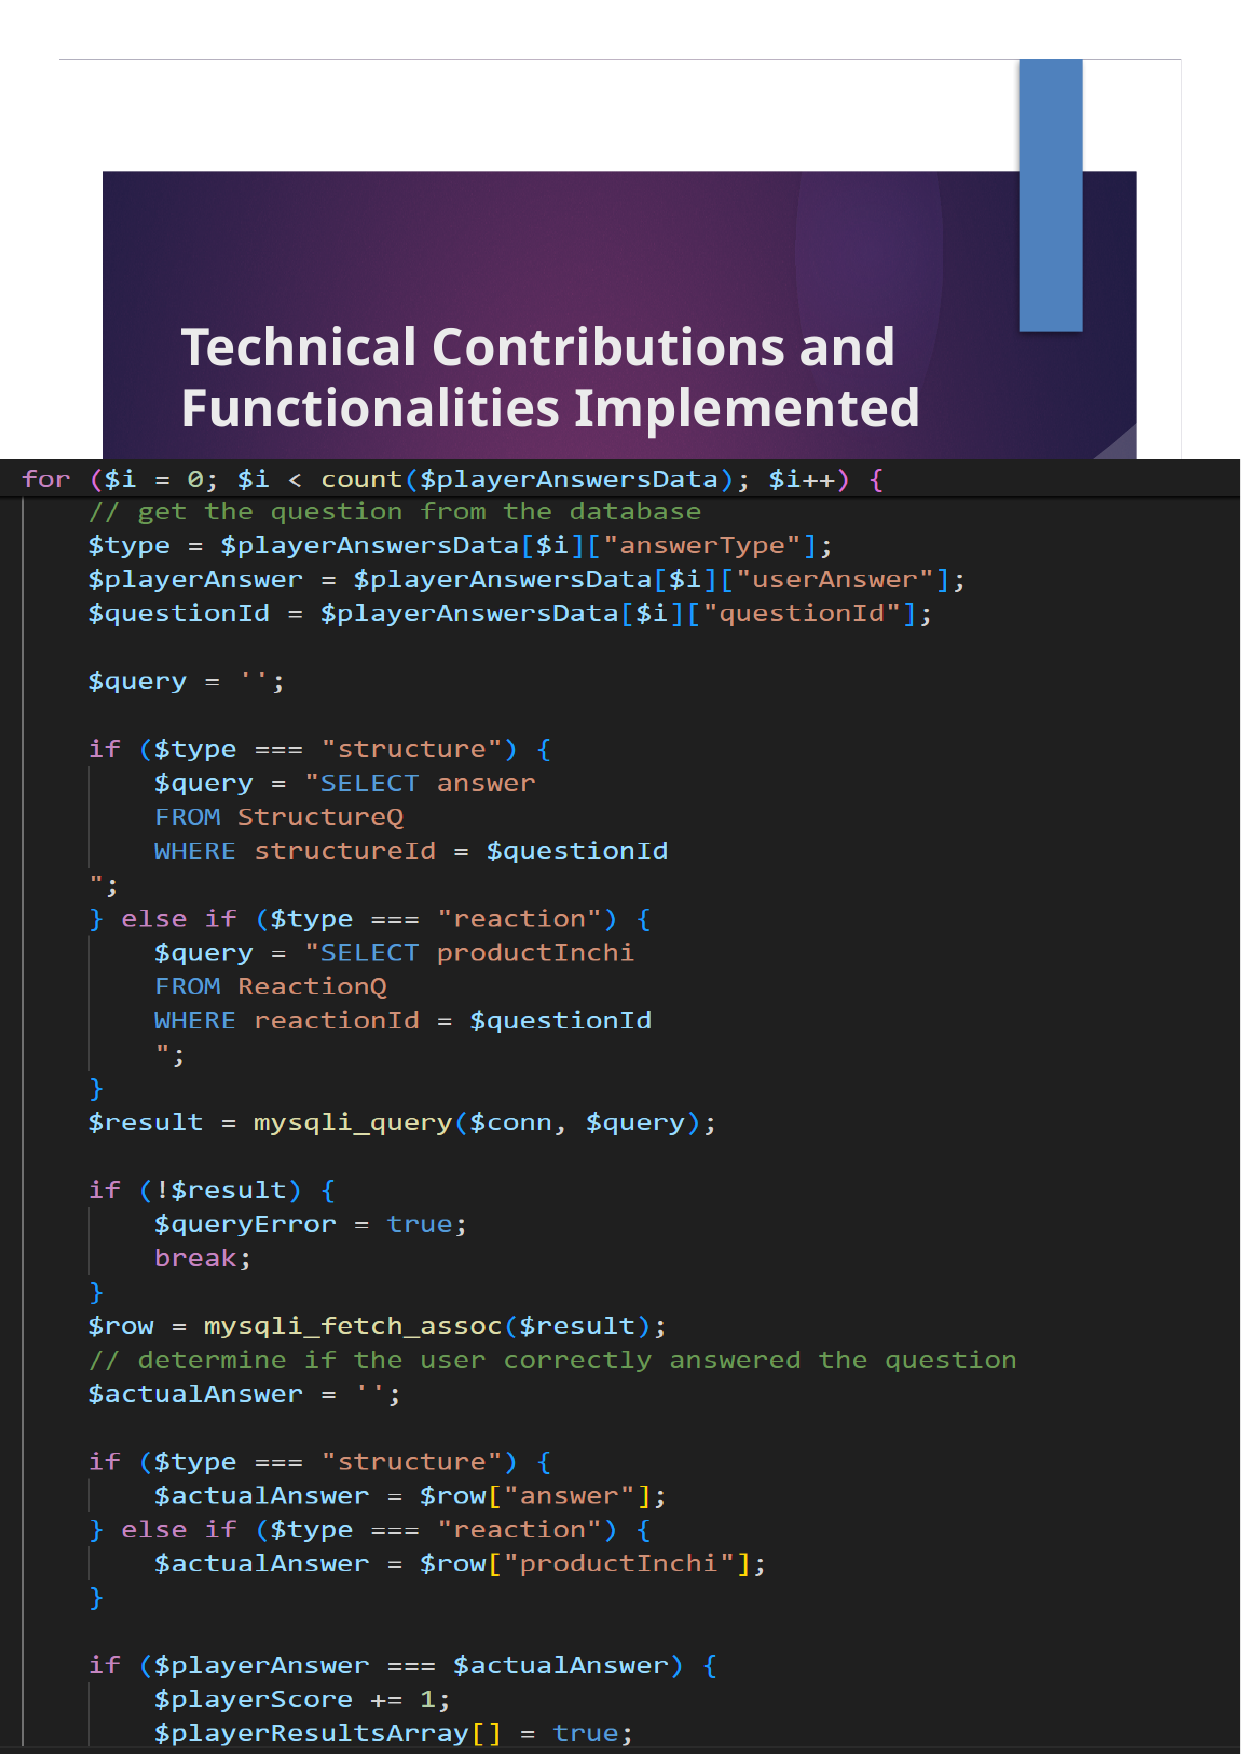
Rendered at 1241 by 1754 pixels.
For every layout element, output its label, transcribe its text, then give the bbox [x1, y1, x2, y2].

title Technical Contributions and Functionalities Implemented [165, 291, 972, 459]
picture [0, 172, 1241, 1754]
